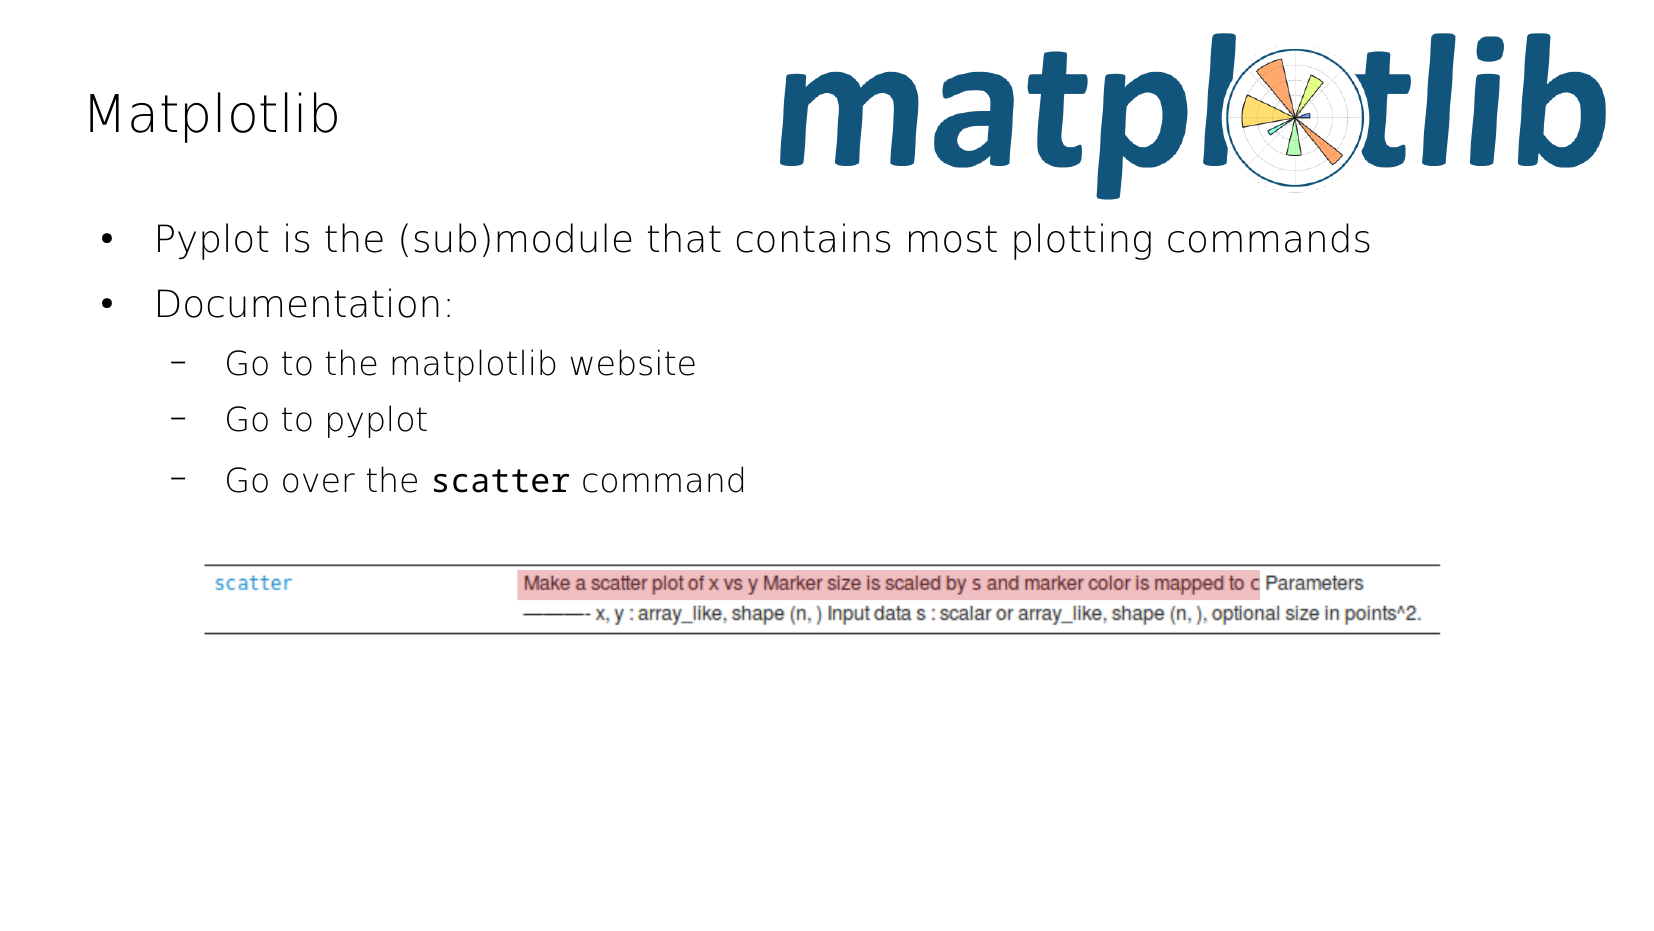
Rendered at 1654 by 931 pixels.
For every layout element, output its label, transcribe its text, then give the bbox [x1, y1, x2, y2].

list Pyplot is the (sub)module that contains most plotting commands Documentation: Go to the matplotlib website Go to pyplot Go over the scatter command [82, 217, 1571, 758]
title Matplotlib [82, 37, 743, 193]
text_box [517, 570, 1261, 601]
picture [743, 2, 1653, 221]
picture [197, 560, 1456, 641]
